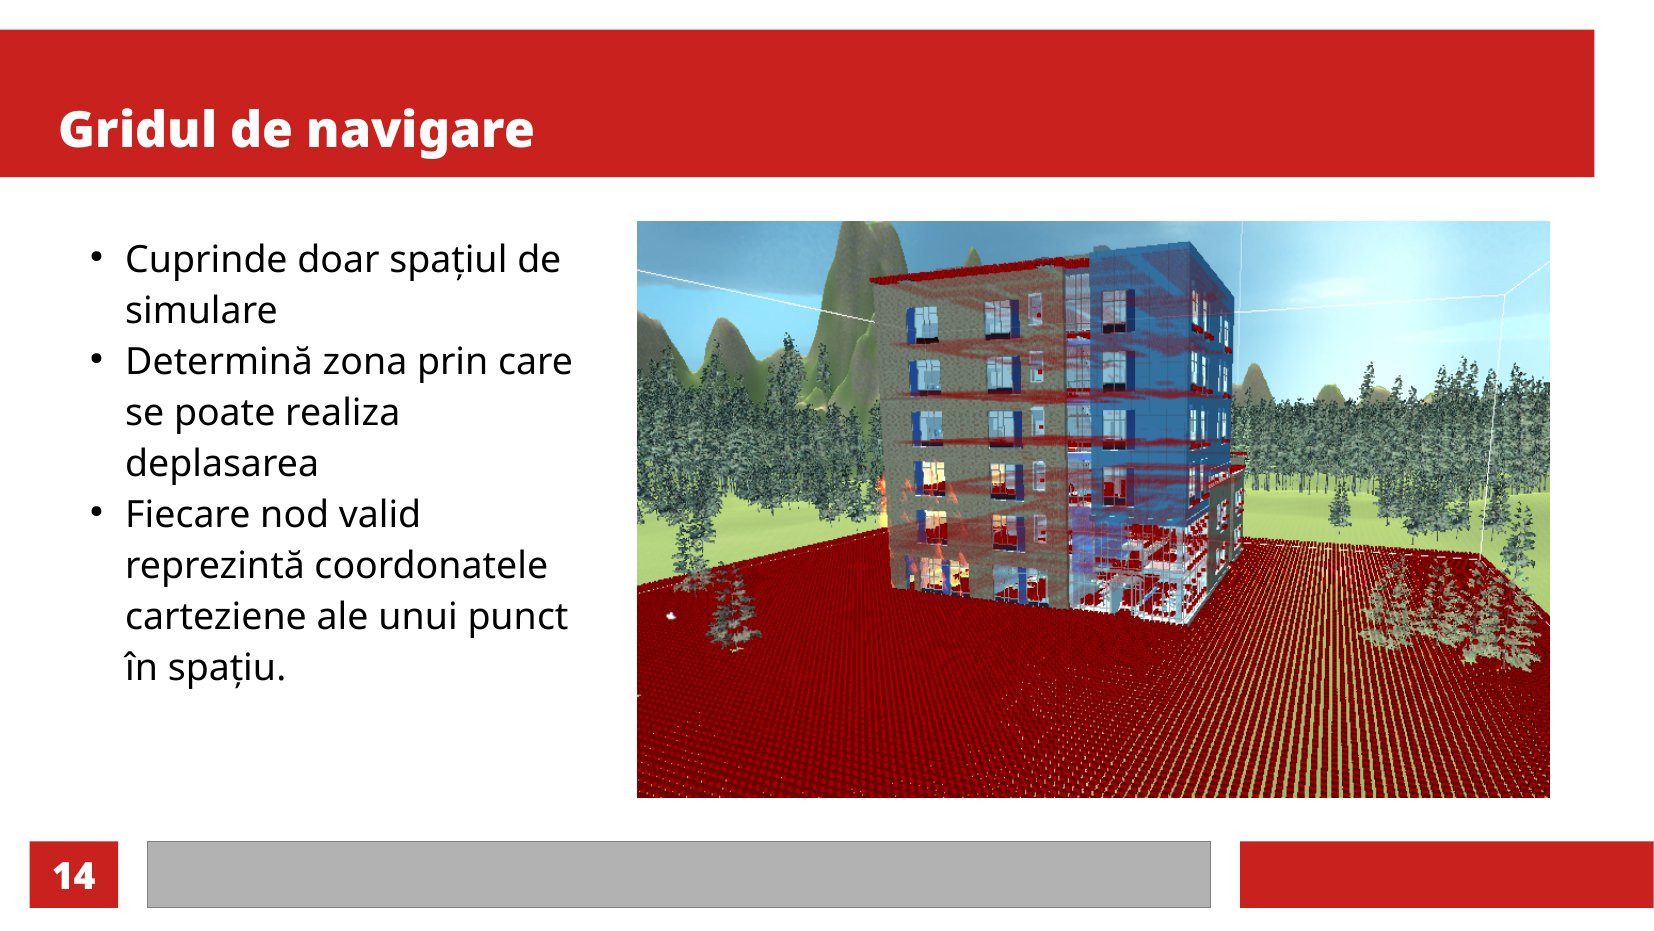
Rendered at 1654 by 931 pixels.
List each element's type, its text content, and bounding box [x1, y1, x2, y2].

picture [637, 221, 1550, 798]
title Gridul de navigare [59, 44, 1595, 163]
text_box Cuprinde doar spațiul de simulare Determină zona prin care se poate realiza deplasarea Fiecare nod valid reprezintă coordonatele carteziene ale unui punct în spațiu. [75, 225, 601, 571]
